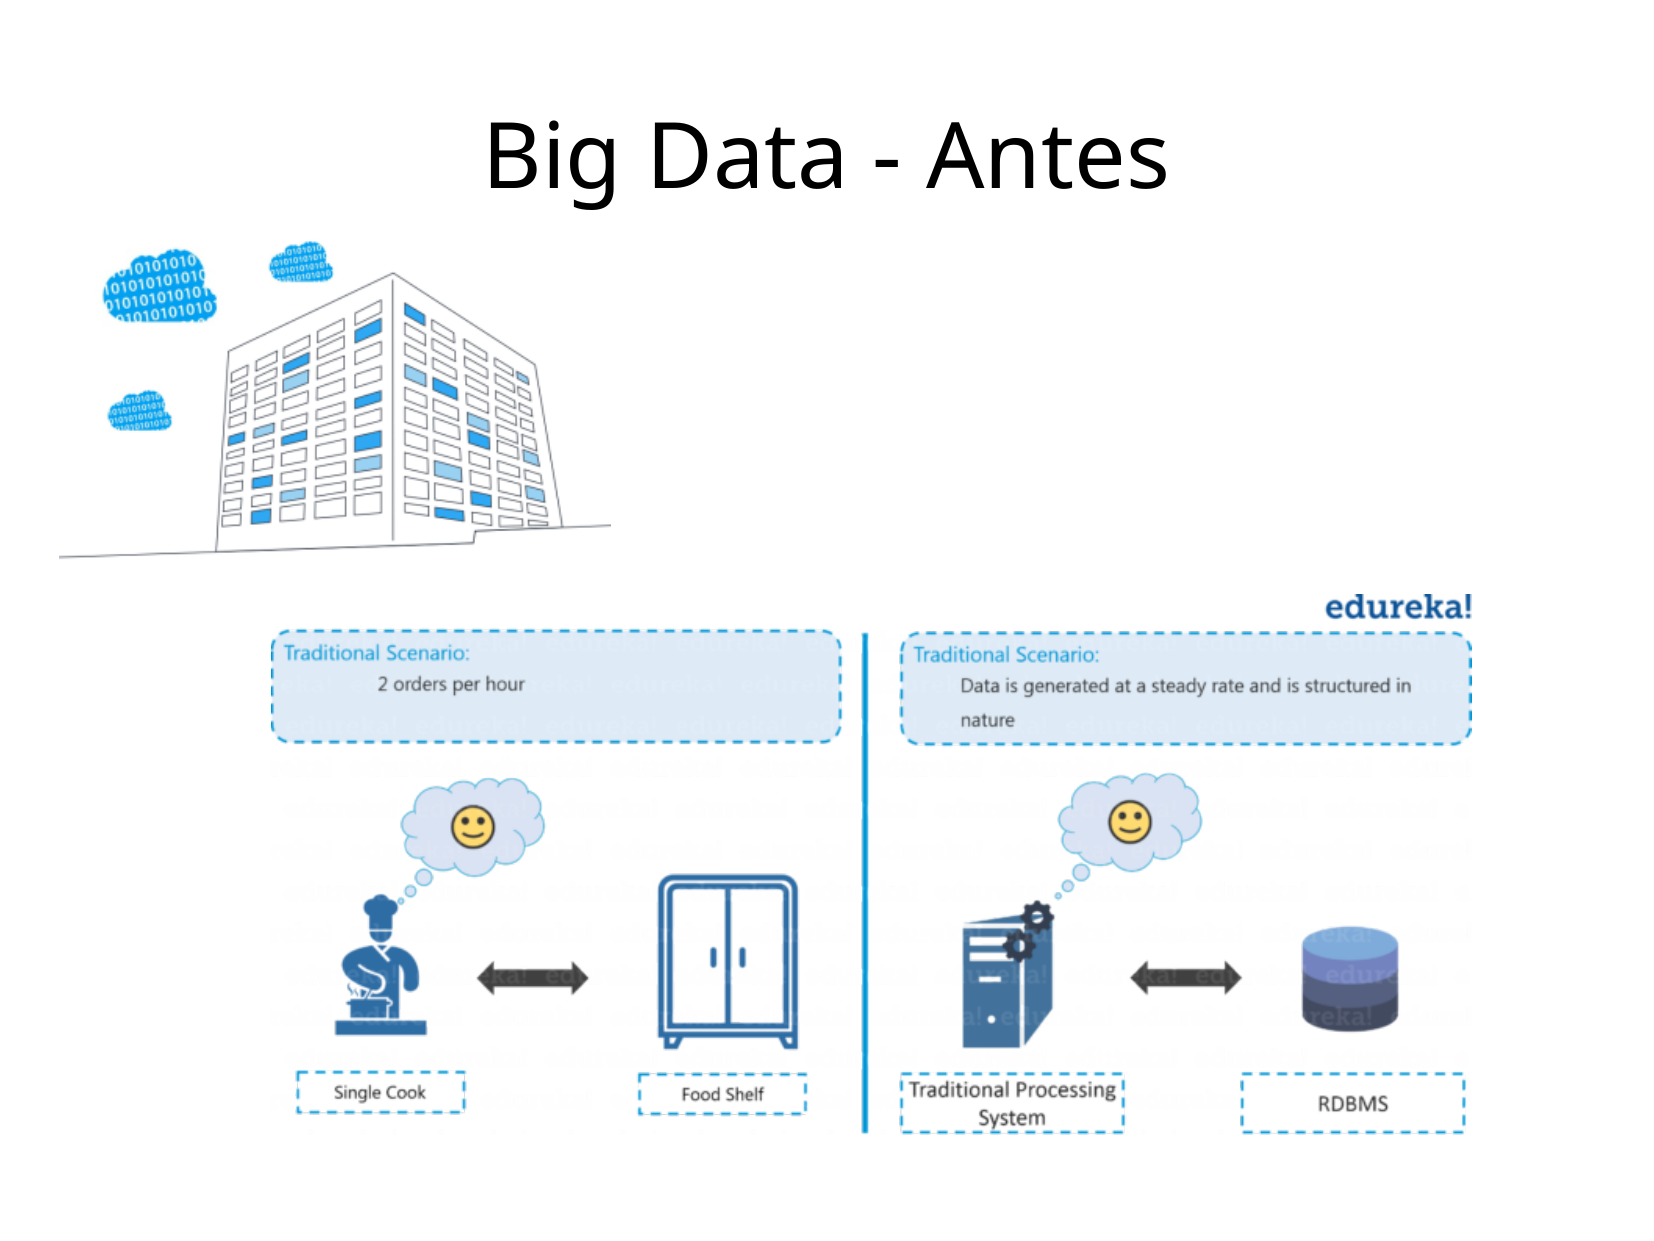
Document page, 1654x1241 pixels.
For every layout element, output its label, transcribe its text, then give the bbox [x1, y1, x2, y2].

picture [59, 212, 611, 567]
title Big Data - Antes [82, 49, 1571, 257]
picture [271, 594, 1472, 1146]
